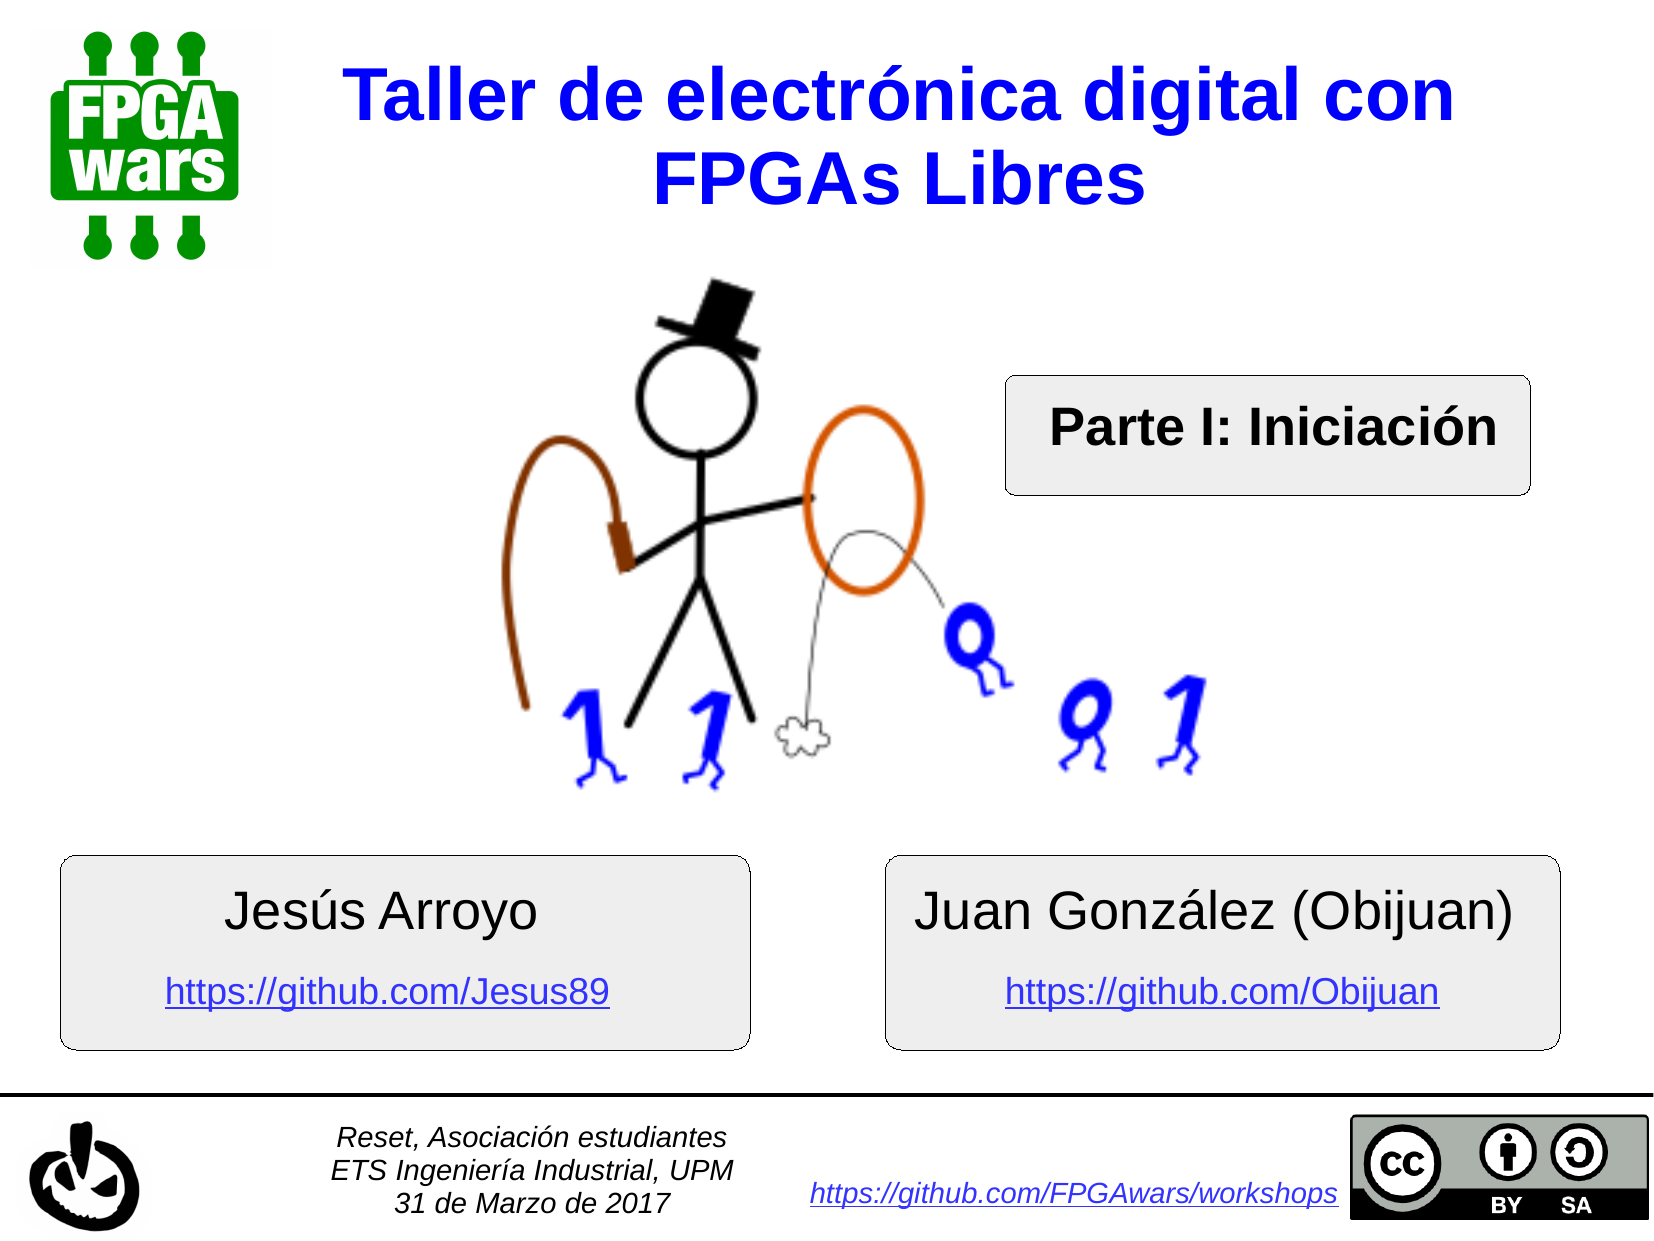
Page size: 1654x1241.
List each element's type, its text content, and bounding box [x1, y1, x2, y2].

text_box https://github.com/Obijuan [990, 963, 1455, 1021]
text_box [885, 855, 1561, 1051]
text_box Juan González (Obijuan) [900, 873, 1561, 964]
text_box https://github.com/Jesus89 [150, 963, 646, 1021]
picture [30, 30, 271, 271]
text_box [60, 855, 751, 1051]
picture [447, 236, 1246, 829]
text_box [1005, 375, 1531, 496]
text_box https://github.com/FPGAwars/workshops [810, 1170, 1381, 1227]
text_box Parte I: Iniciación [1035, 389, 1561, 526]
text_box Reset, Asociación estudiantes ETS Ingeniería Industrial, UPM 31 de Marzo de 2017 [254, 1113, 810, 1227]
title Taller de electrónica digital con FPGAs Libres [300, 32, 1501, 241]
picture [1350, 1103, 1649, 1231]
text_box Jesús Arroyo [210, 873, 676, 964]
picture [15, 1111, 151, 1241]
